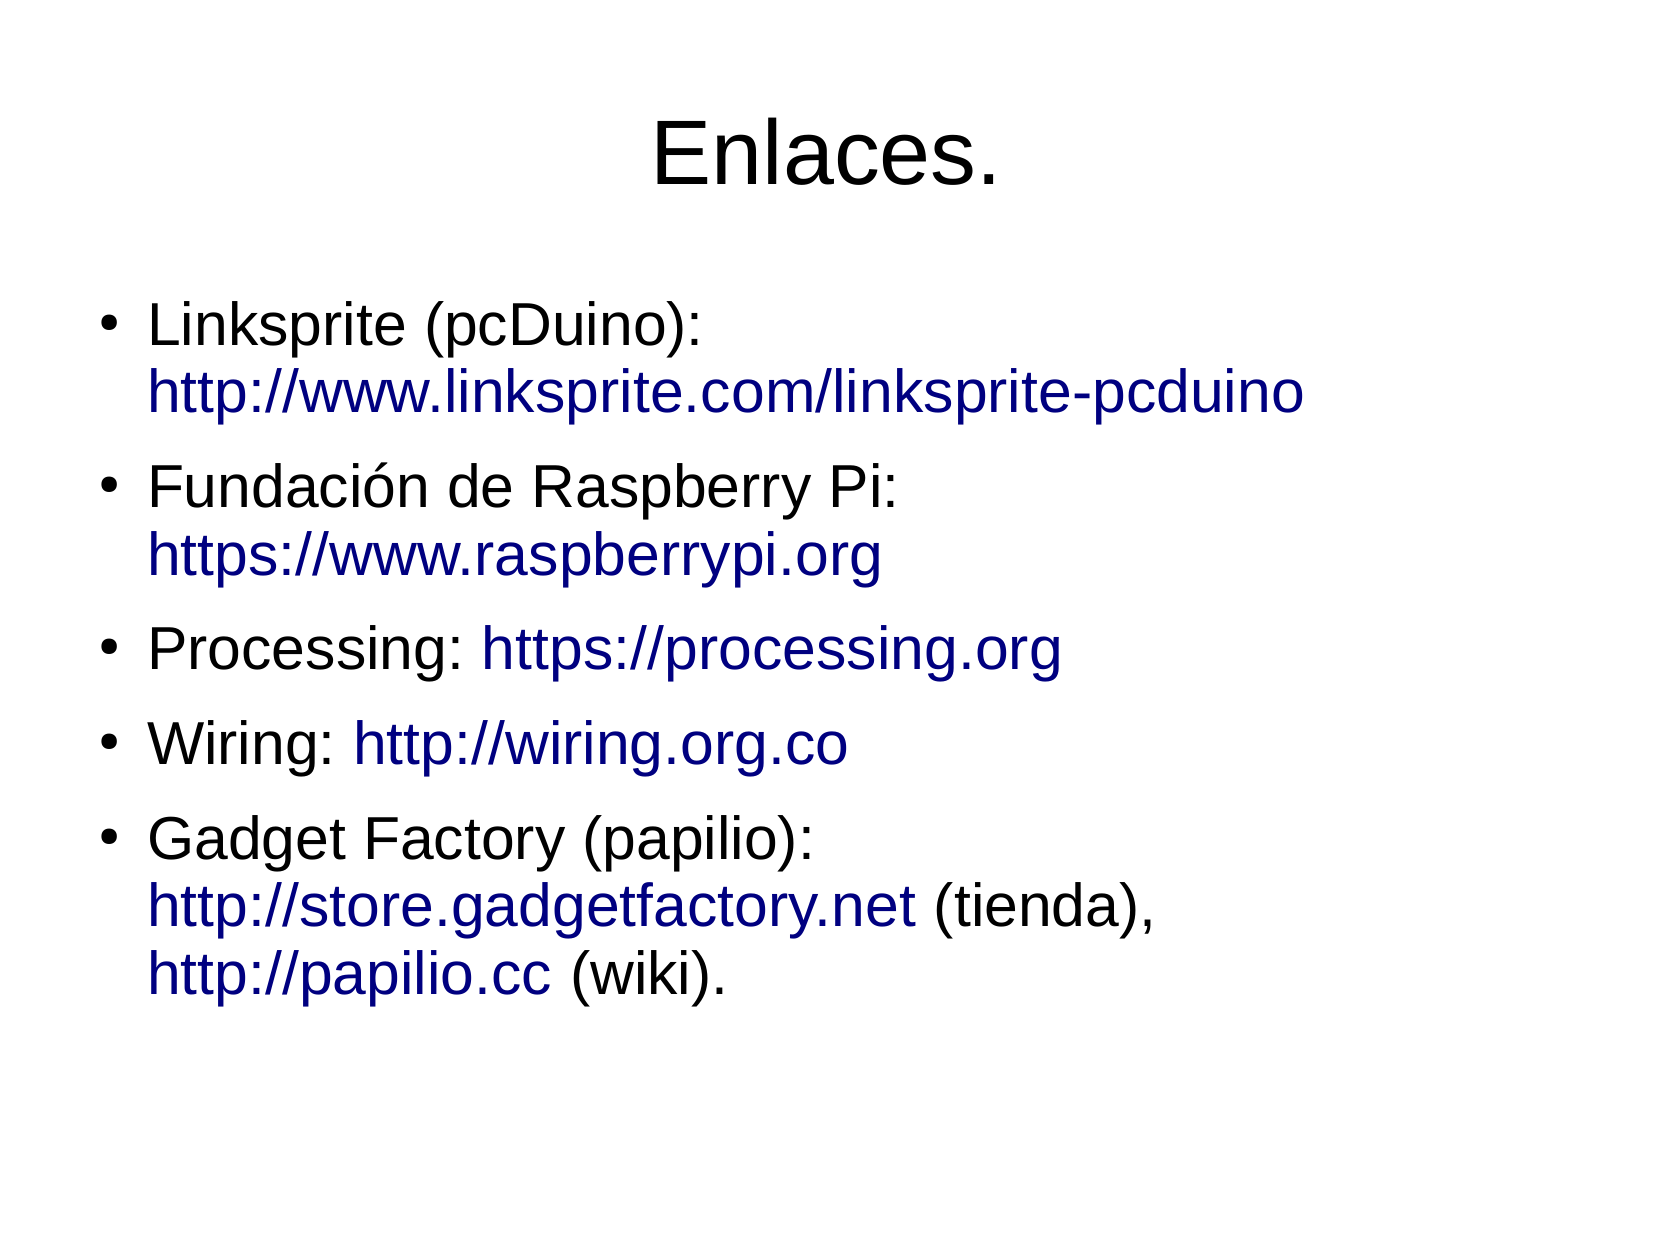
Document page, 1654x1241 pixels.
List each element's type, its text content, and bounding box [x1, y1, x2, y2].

title Enlaces. [82, 49, 1571, 257]
list Linksprite (pcDuino): http://www.linksprite.com/linksprite-pcduino Fundación de Raspberry Pi: https://www.raspberrypi.org Processing: https://processing.org Wiring: http://wiring.org.co Gadget Factory (papilio): http://store.gadgetfactory.net (tienda), http://papilio.cc (wiki). [82, 290, 1571, 1010]
